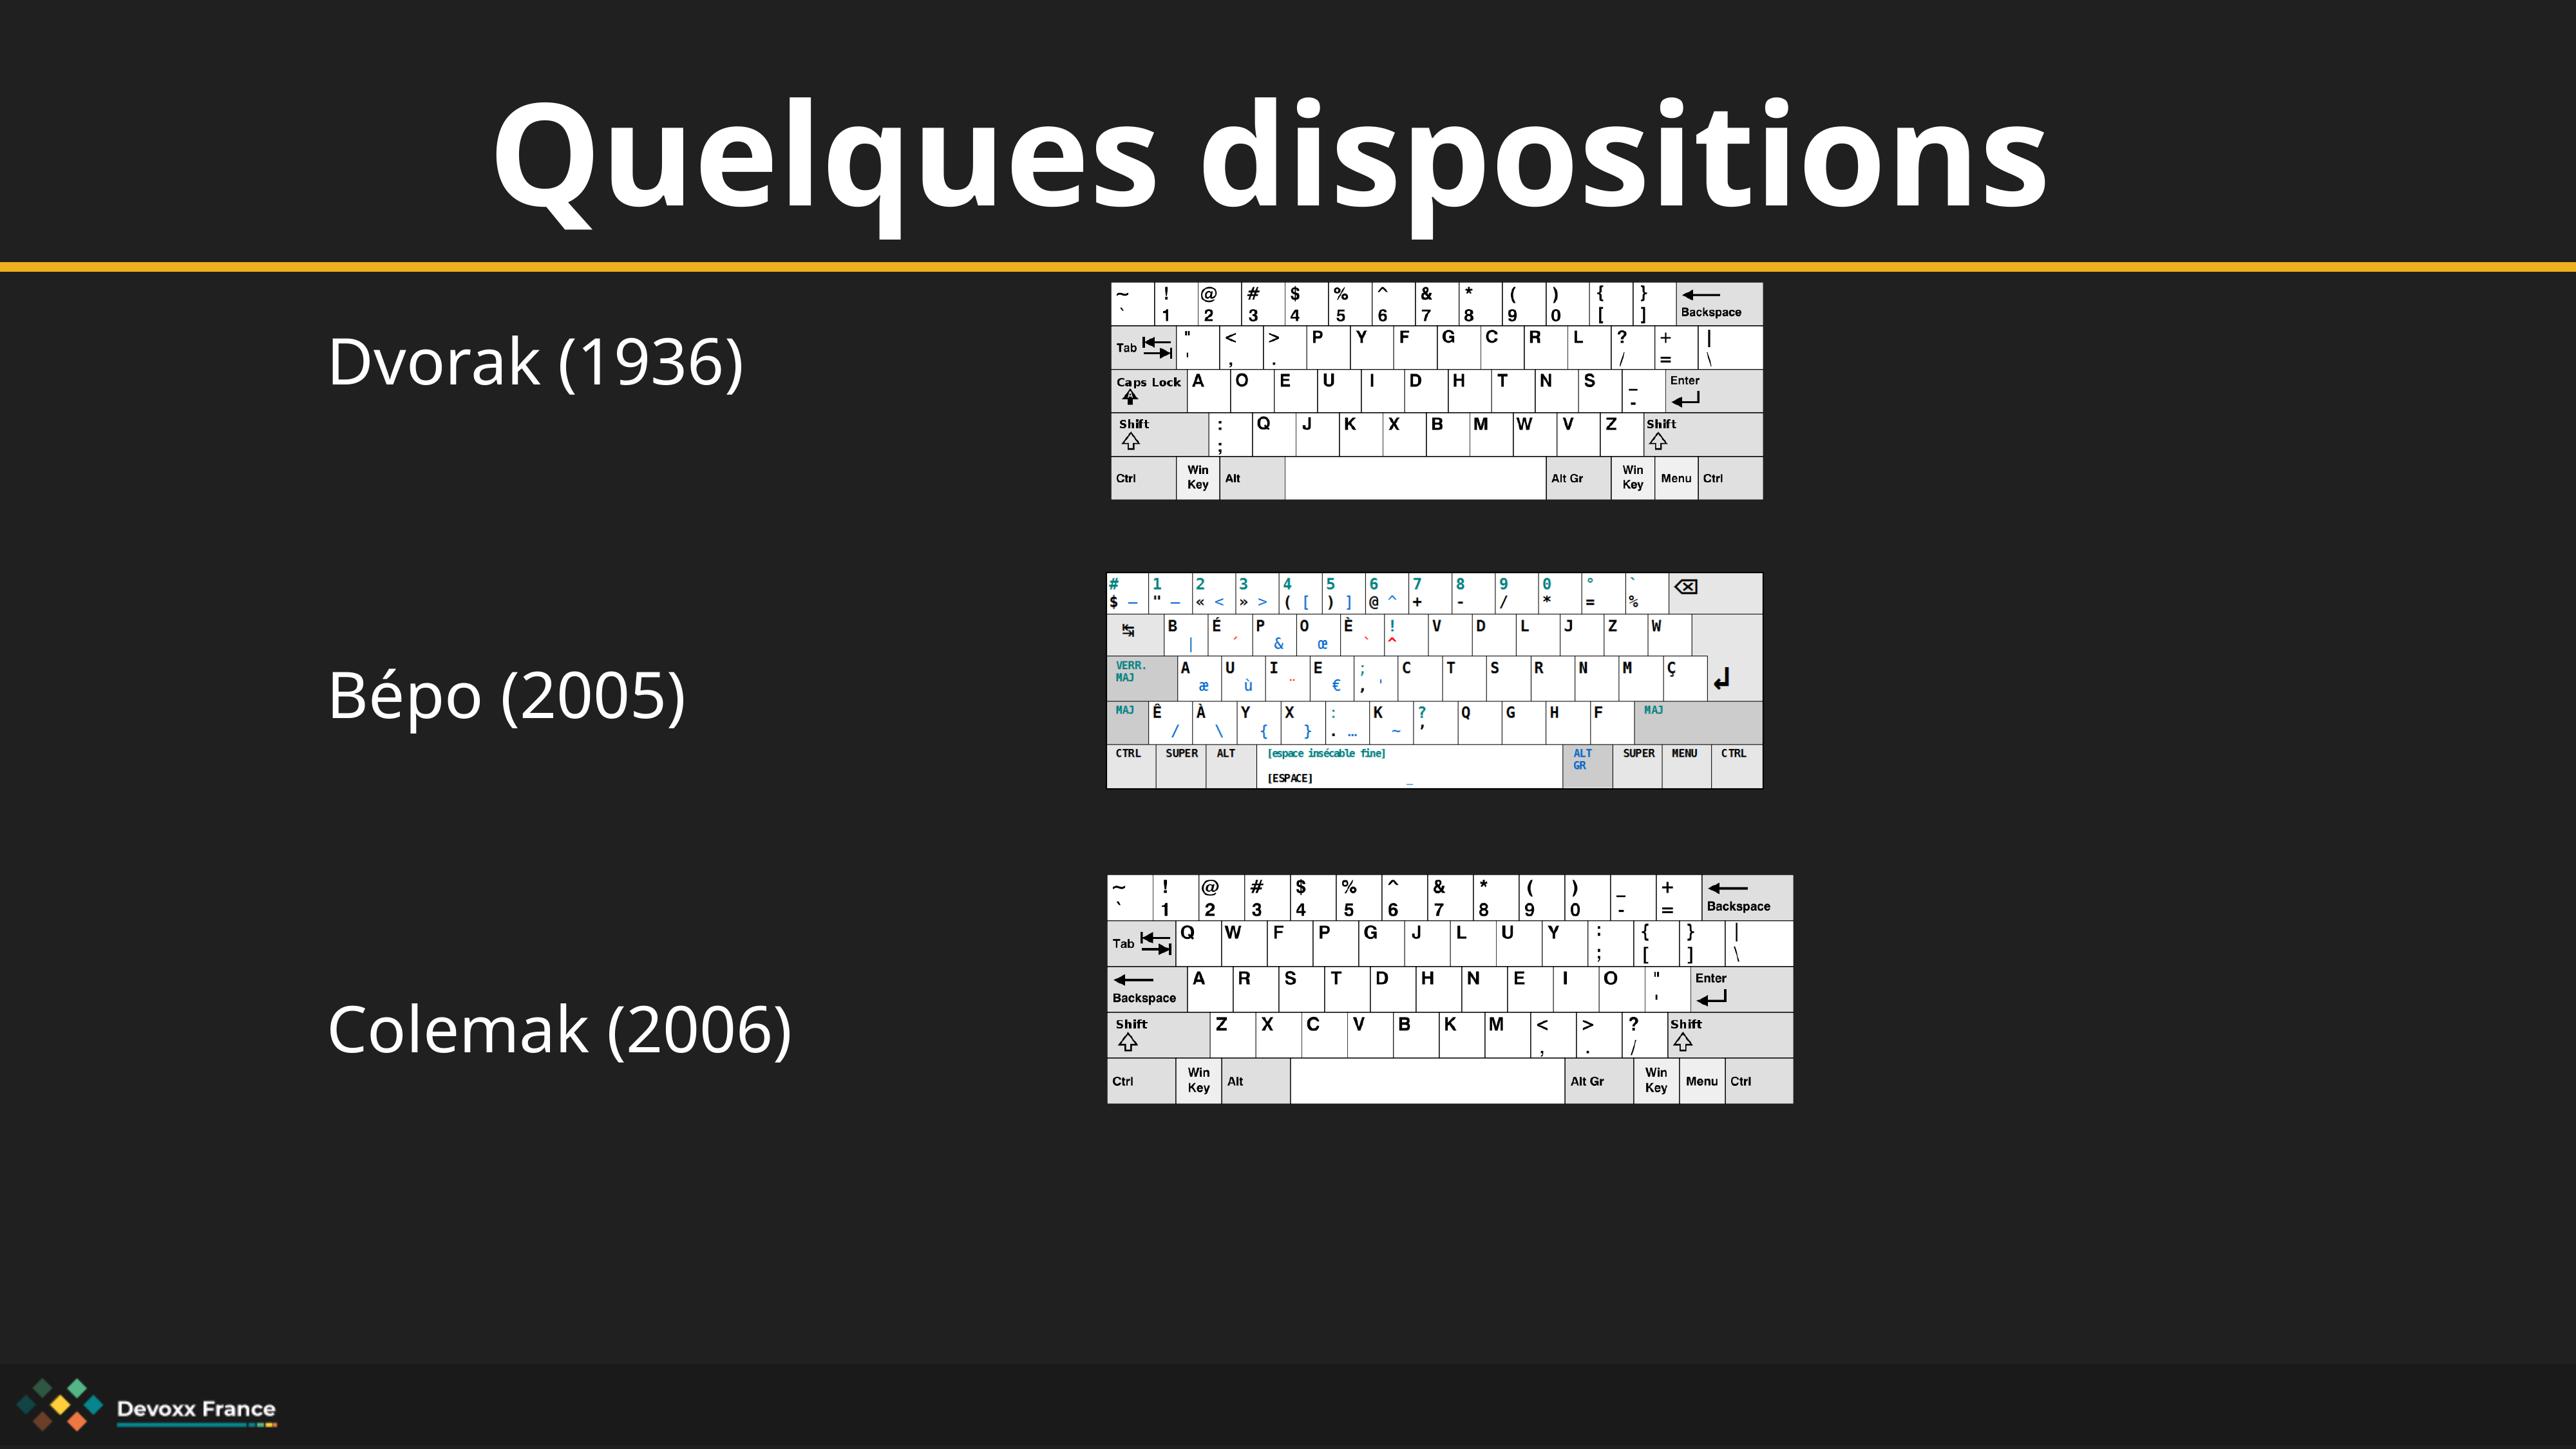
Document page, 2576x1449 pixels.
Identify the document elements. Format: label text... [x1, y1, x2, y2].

picture [1111, 282, 1763, 500]
picture [0, 1364, 2576, 1445]
text_box Dvorak (1936) Bépo (2005) Colemak (2006) [317, 310, 2307, 1326]
text_box Quelques dispositions [0, 14, 2576, 287]
picture [1107, 875, 1794, 1104]
picture [1106, 572, 1764, 790]
